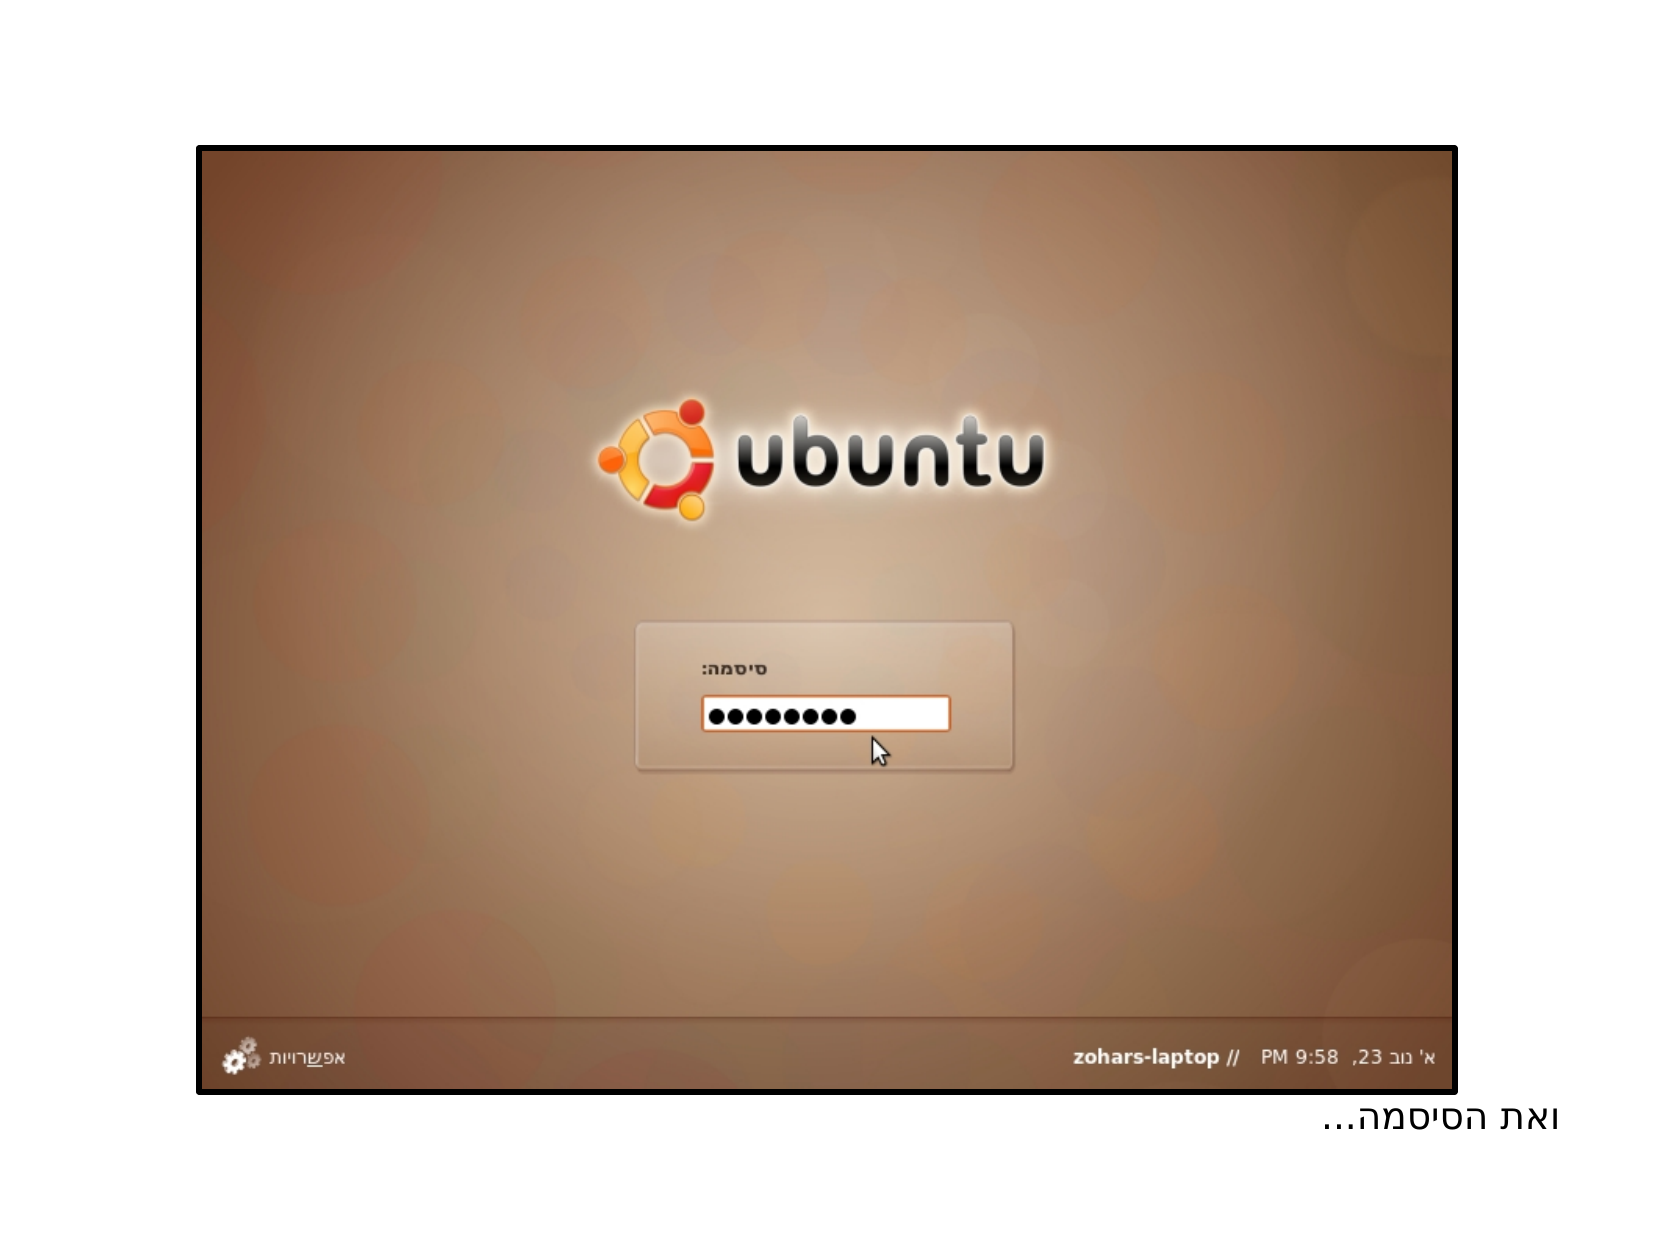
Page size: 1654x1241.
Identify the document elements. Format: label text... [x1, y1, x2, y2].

picture [201, 151, 1452, 1089]
text_box ואת הסיסמה... [75, 1087, 1576, 1241]
